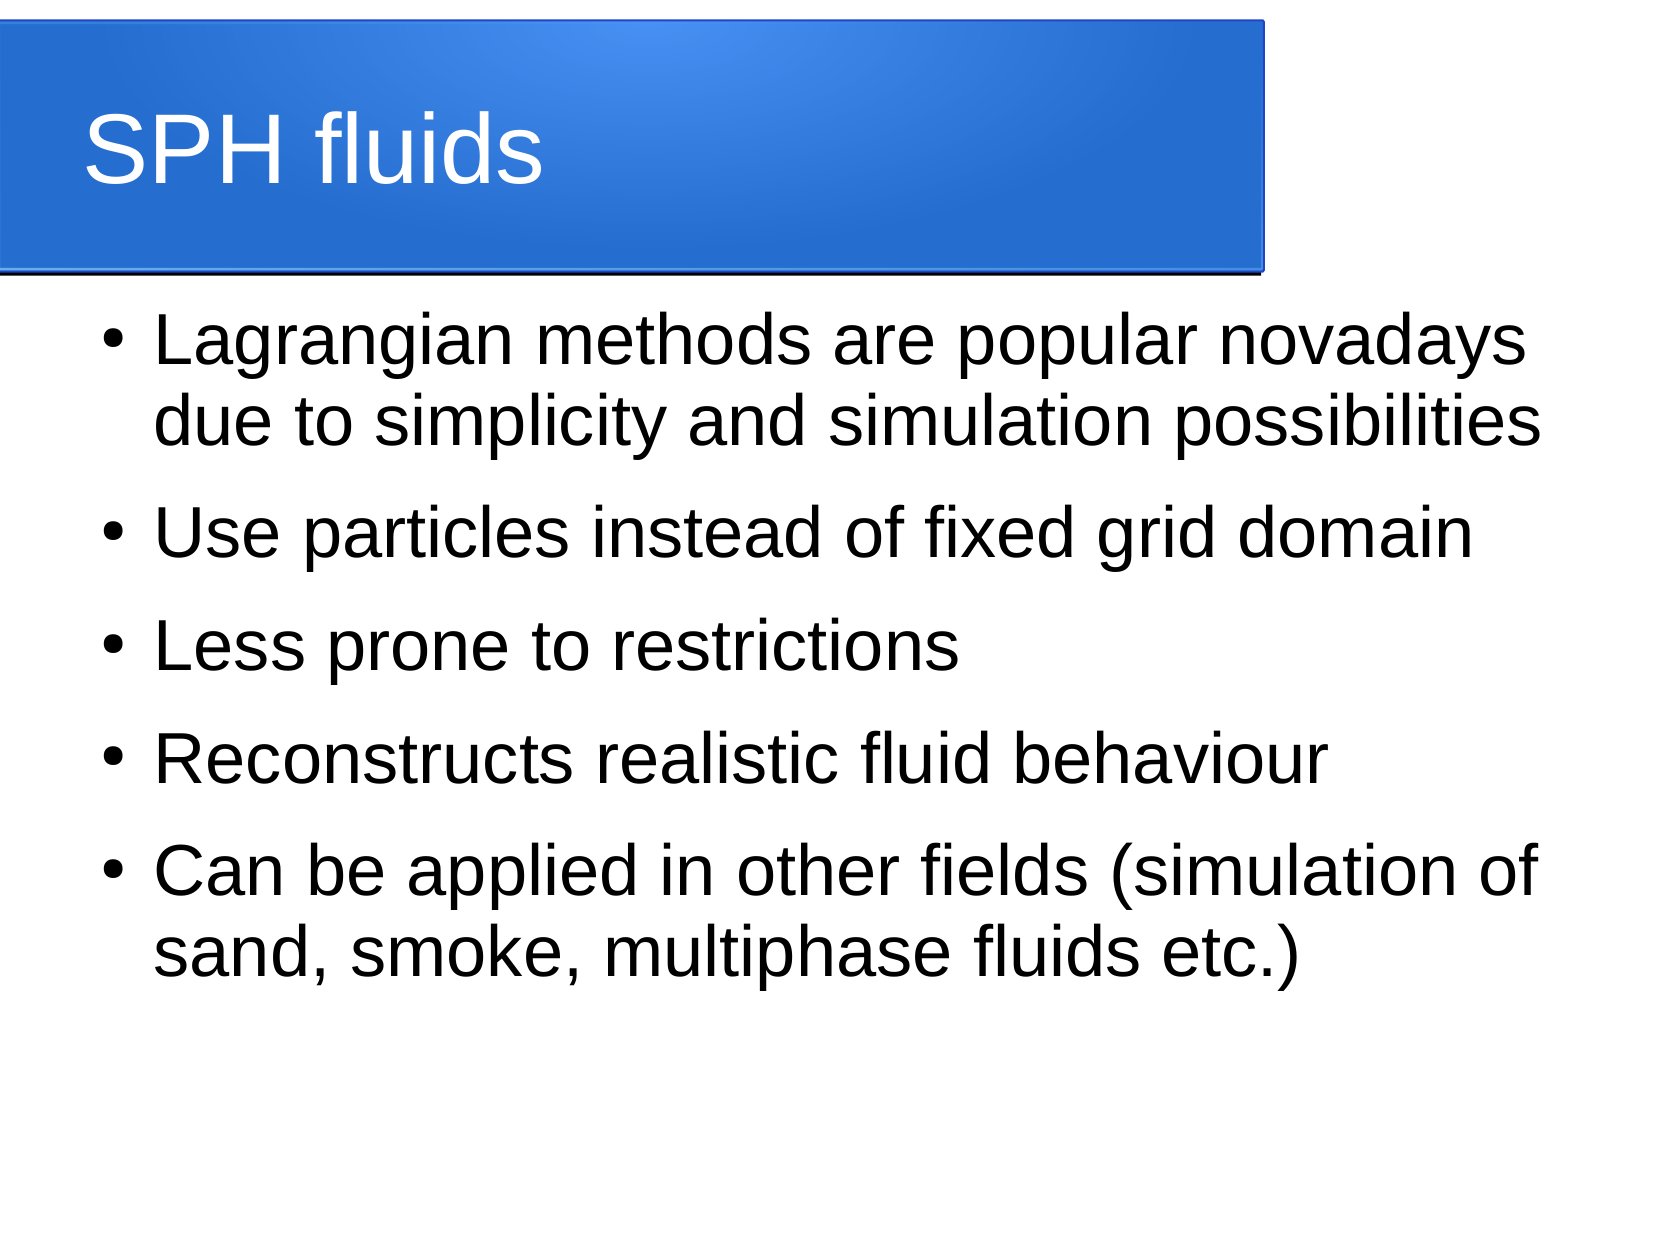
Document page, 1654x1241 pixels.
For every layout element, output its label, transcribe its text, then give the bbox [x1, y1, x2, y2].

list Lagrangian methods are popular novadays due to simplicity and simulation possibilities Use particles instead of fixed grid domain Less prone to restrictions Reconstructs realistic fluid behaviour Can be applied in other fields (simulation of sand, smoke, multiphase fluids etc.) [82, 299, 1571, 1019]
title SPH fluids [82, 47, 1235, 252]
